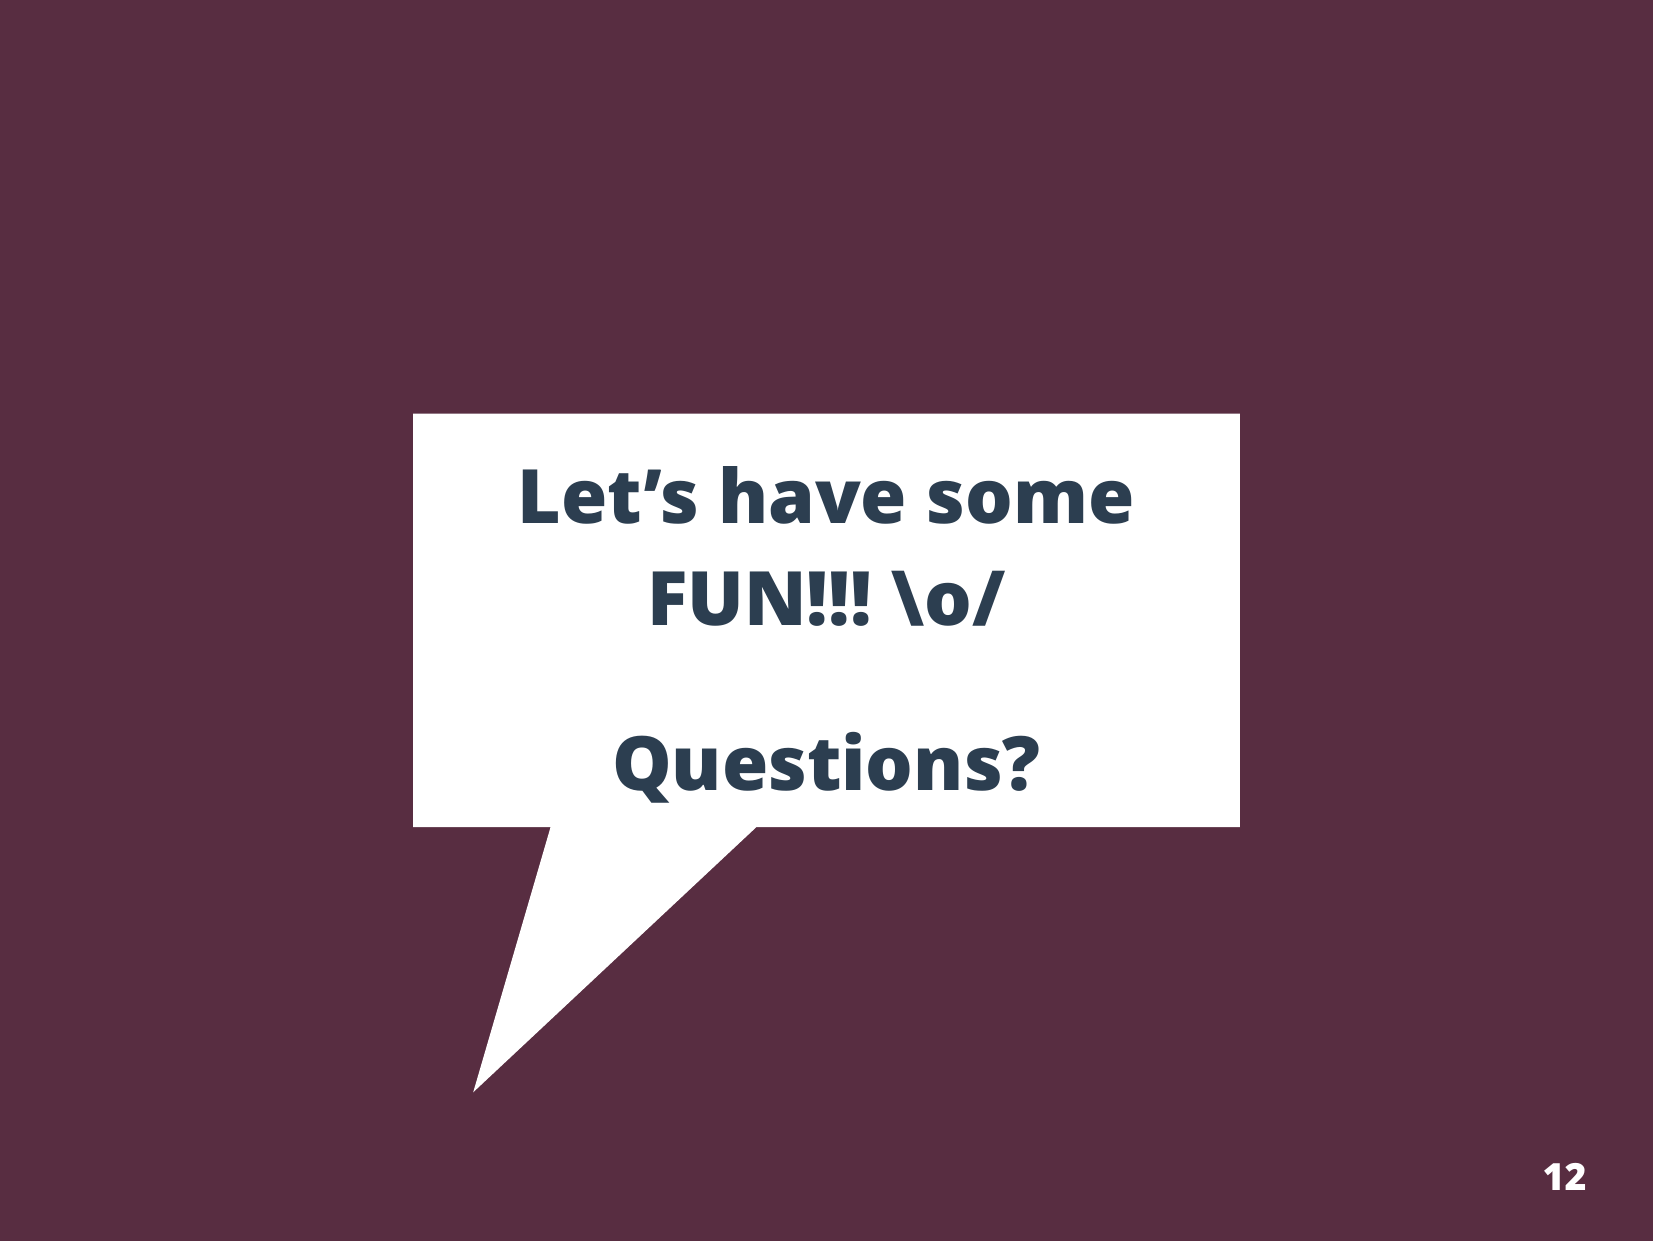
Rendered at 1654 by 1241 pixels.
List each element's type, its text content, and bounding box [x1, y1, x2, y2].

title Let’s have some FUN!!! \o/ Questions? [442, 443, 1211, 798]
